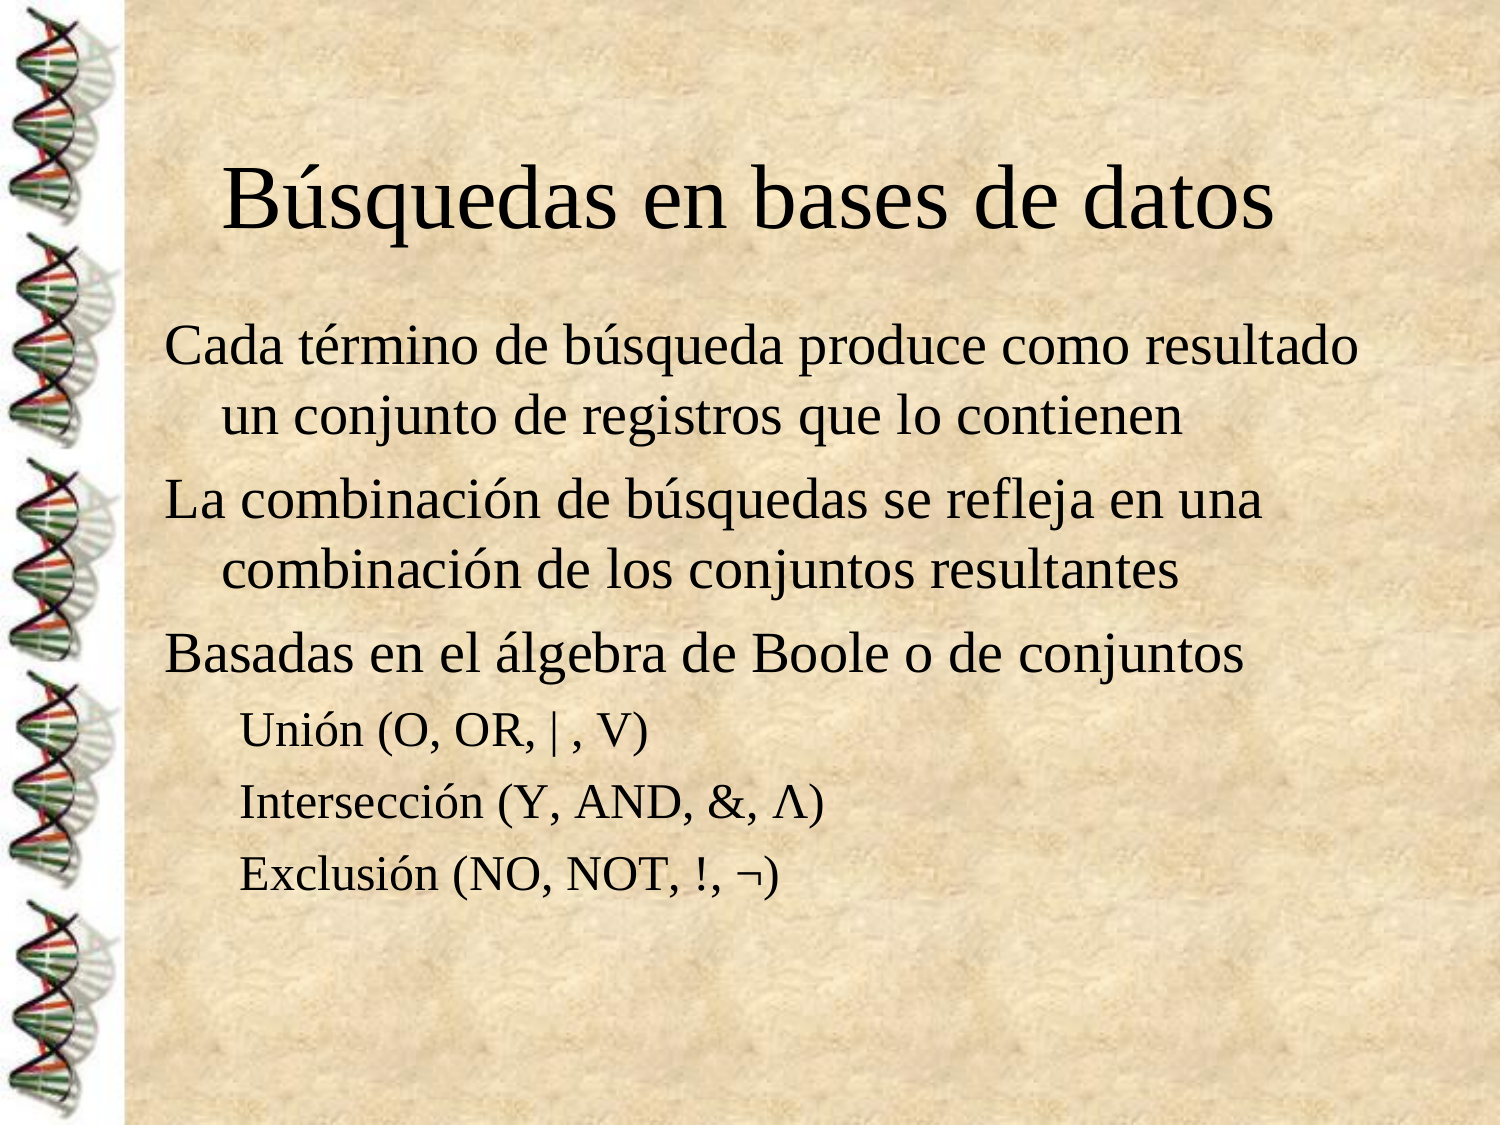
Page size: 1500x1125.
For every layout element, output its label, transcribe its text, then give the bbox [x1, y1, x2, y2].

list Cada término de búsqueda produce como resultado un conjunto de registros que lo contienen La combinación de búsquedas se refleja en una combinación de los conjuntos resultantes Basadas en el álgebra de Boole o de conjuntos Unión (O, OR, | , V) Intersección (Y, AND, &, Λ) Exclusión (NO, NOT, !, ¬) [150, 299, 1426, 1125]
title Búsquedas en bases de datos [112, 99, 1388, 288]
picture [0, 0, 1500, 1125]
